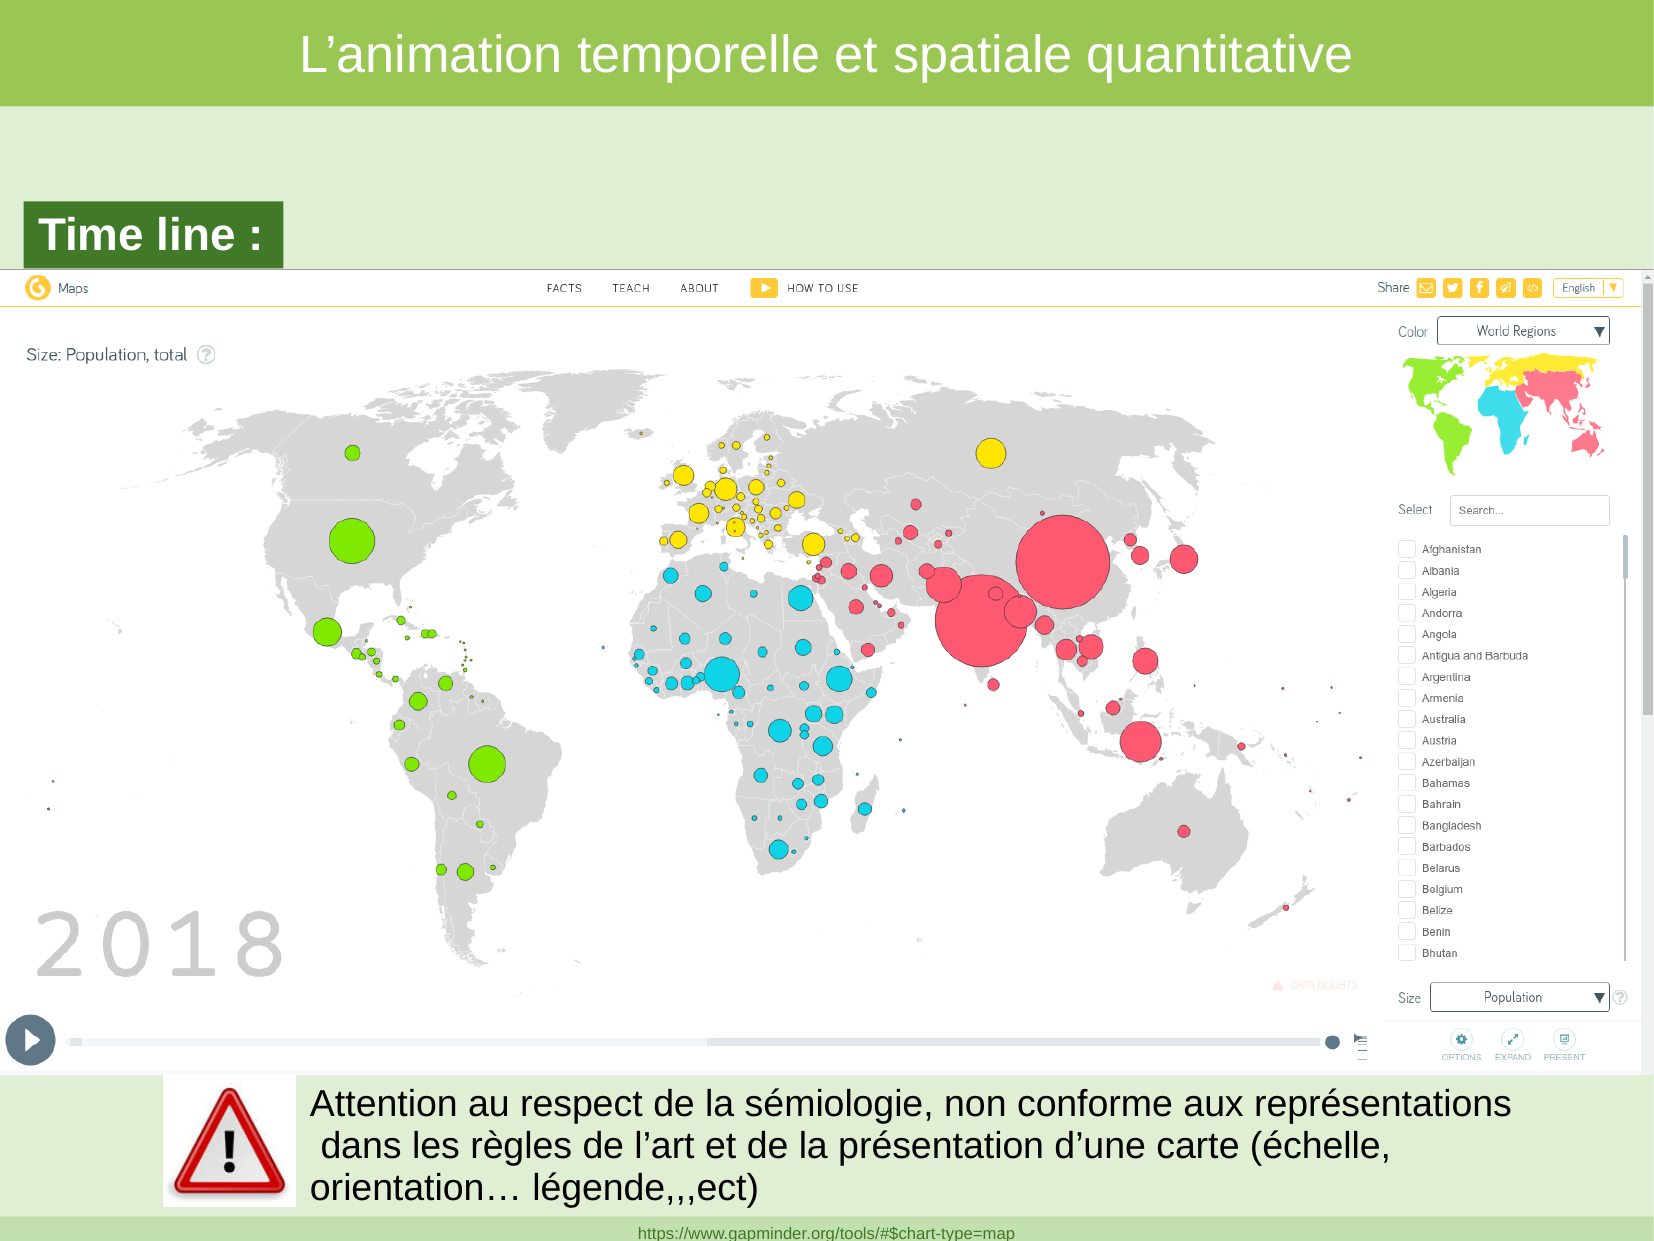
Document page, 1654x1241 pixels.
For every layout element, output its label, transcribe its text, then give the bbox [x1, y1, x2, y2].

title L’animation temporelle et spatiale quantitative [82, 19, 1571, 89]
text_box Time line : [23, 201, 284, 269]
picture [0, 268, 1654, 1207]
text_box https://www.gapminder.org/tools/#$chart-type=map [0, 1216, 1654, 1241]
text_box Attention au respect de la sémiologie, non conforme aux représentations dans les règles de l’art et de la présentation d’une carte (échelle, orientation… légende,,,ect) [295, 1074, 1619, 1216]
